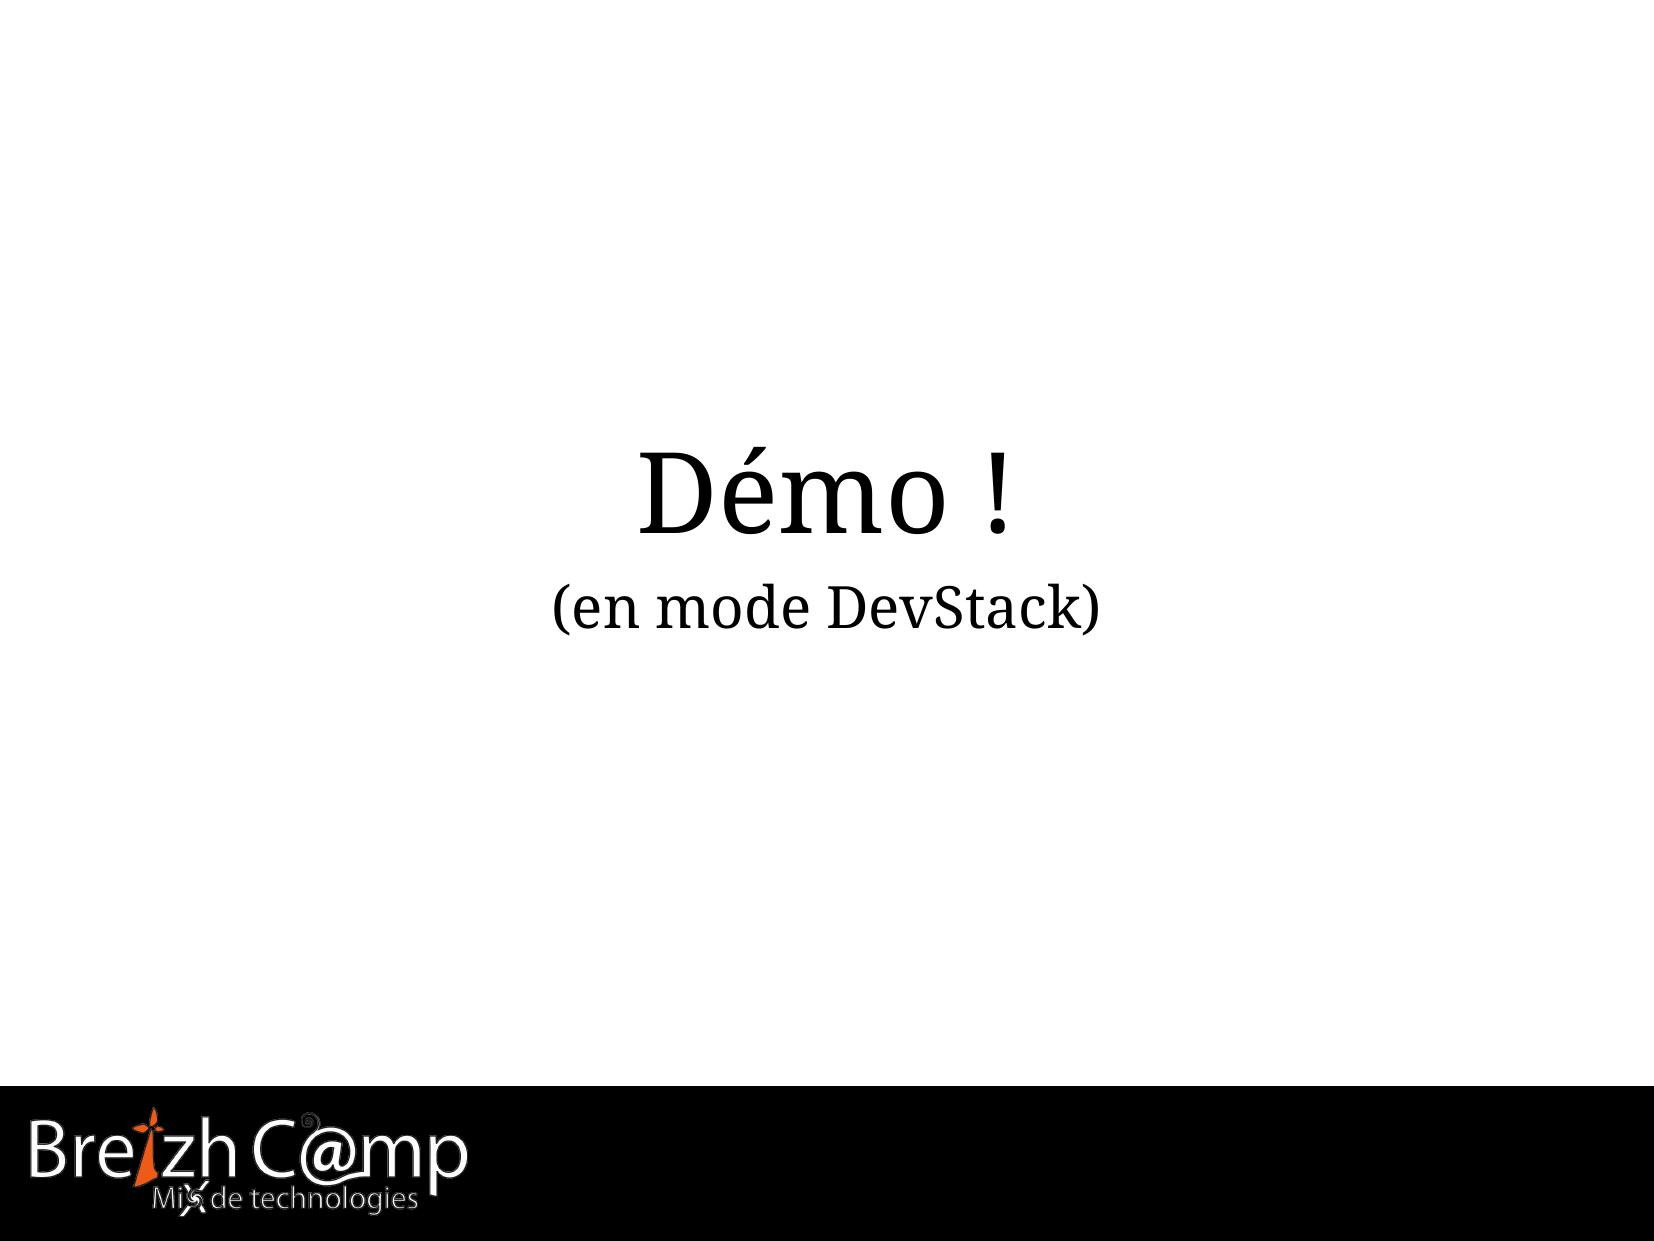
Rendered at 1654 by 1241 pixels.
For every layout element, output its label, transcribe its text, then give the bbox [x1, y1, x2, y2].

subtitle Démo ! (en mode DevStack) [82, 49, 1571, 1010]
picture [30, 1107, 468, 1217]
